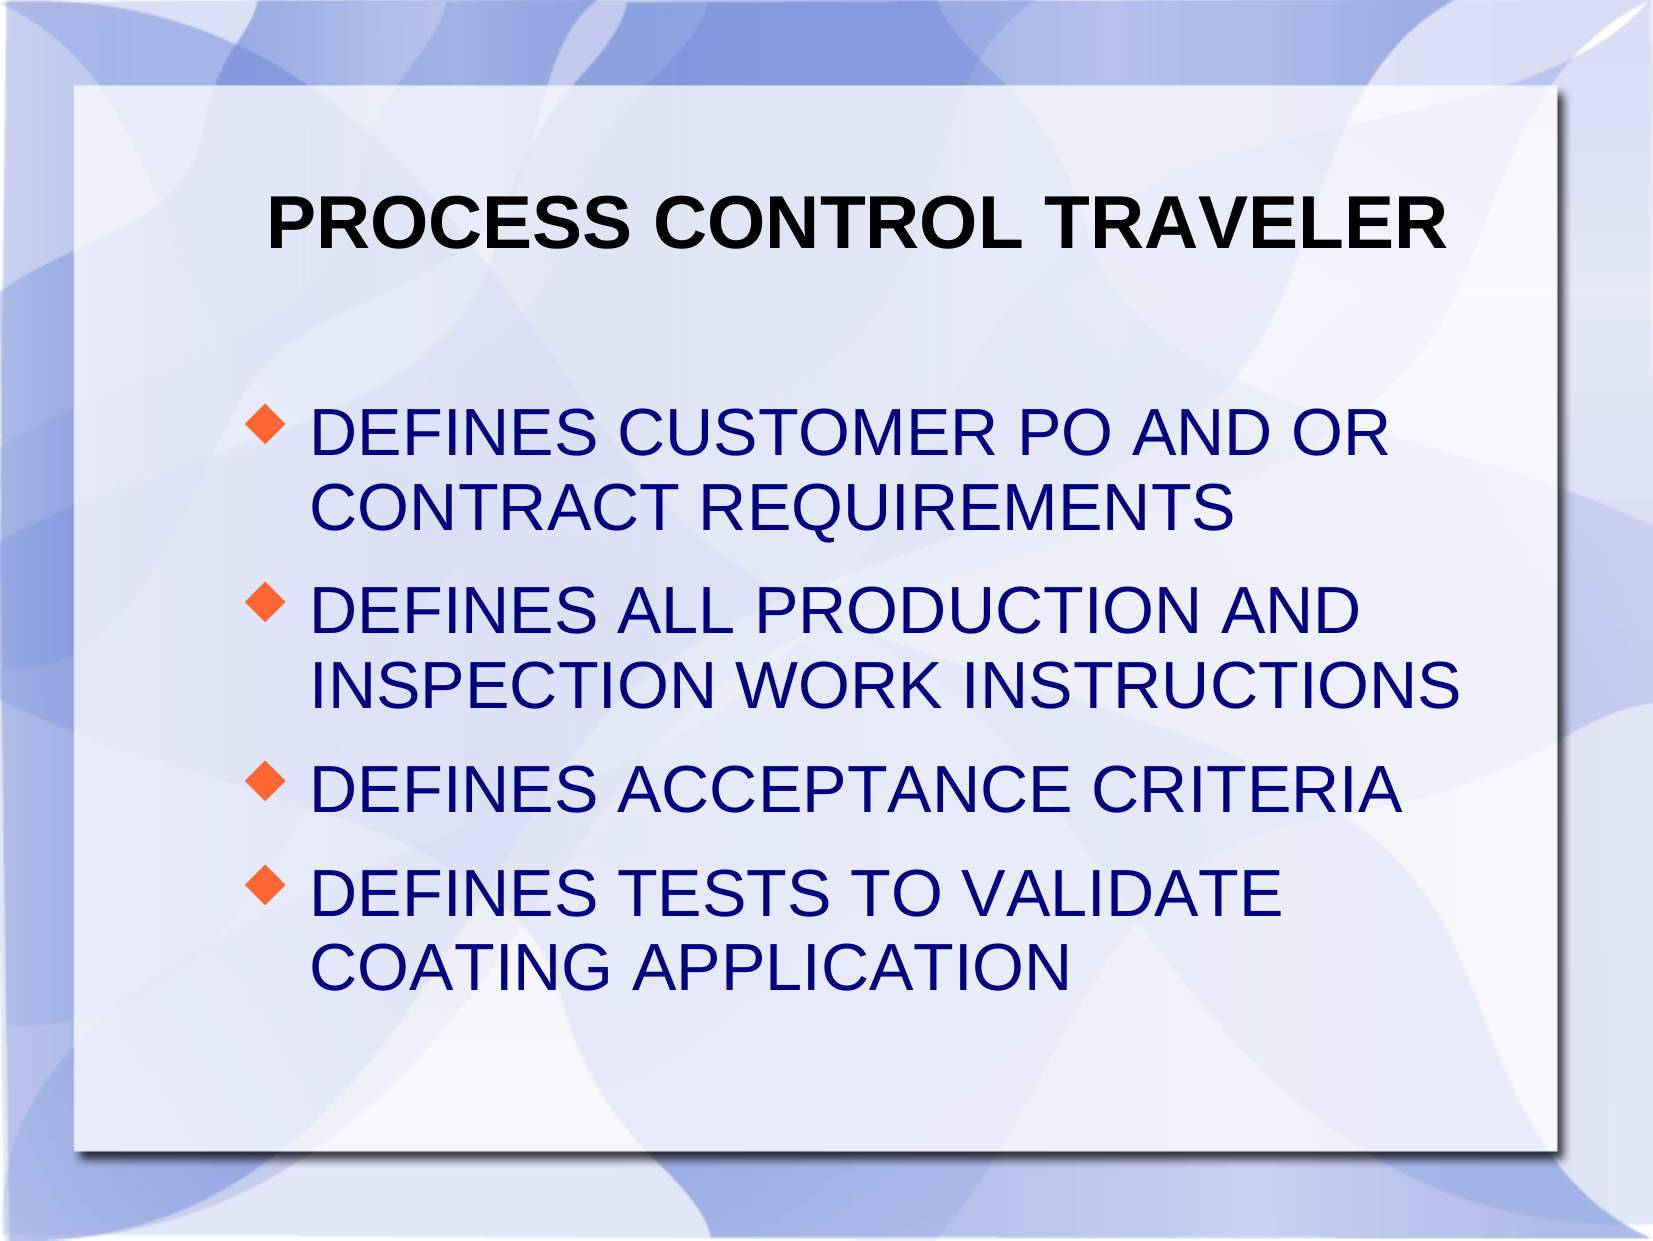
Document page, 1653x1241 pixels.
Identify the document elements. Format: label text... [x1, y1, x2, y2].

list DEFINES CUSTOMER PO AND OR CONTRACT REQUIREMENTS DEFINES ALL PRODUCTION AND INSPECTION WORK INSTRUCTIONS DEFINES ACCEPTANCE CRITERIA DEFINES TESTS TO VALIDATE COATING APPLICATION [231, 391, 1583, 1089]
title PROCESS CONTROL TRAVELER [230, 112, 1486, 328]
picture [0, 0, 1653, 1241]
